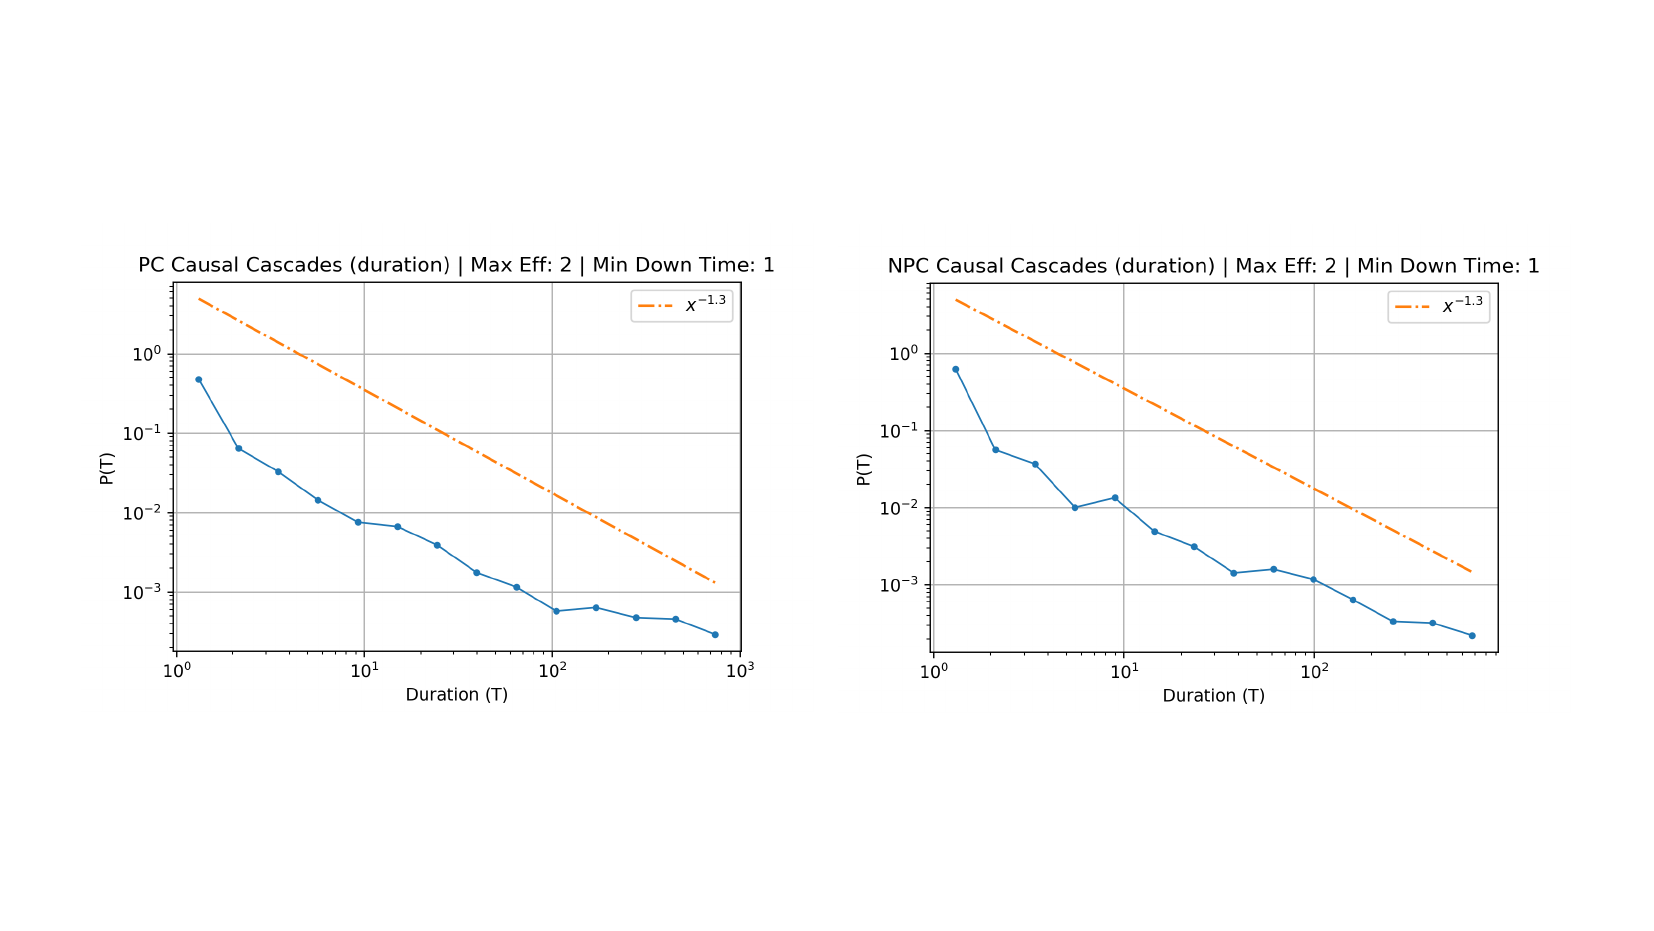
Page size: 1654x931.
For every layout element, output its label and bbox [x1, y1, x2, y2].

picture [81, 223, 814, 712]
picture [838, 224, 1571, 713]
